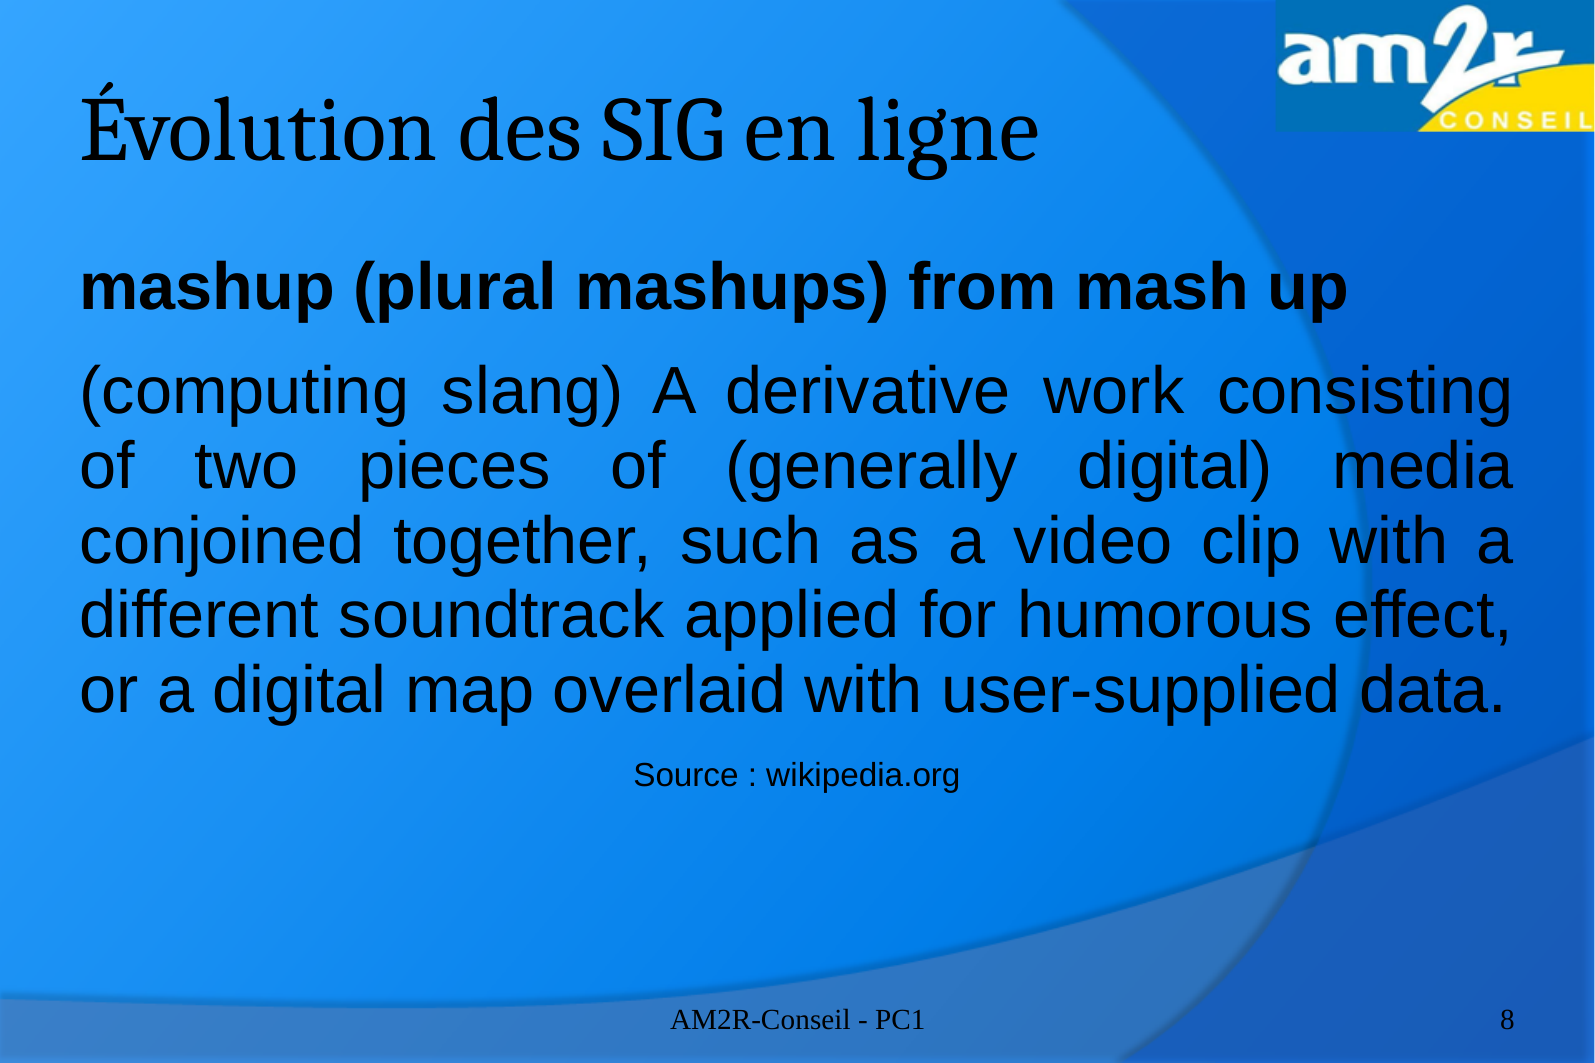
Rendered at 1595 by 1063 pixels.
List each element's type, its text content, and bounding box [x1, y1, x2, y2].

title Évolution des SIG en ligne [79, 42, 1152, 220]
list mashup (plural mashups) from mash up (computing slang) A derivative work consisting of two pieces of (generally digital) media conjoined together, such as a video clip with a different soundtrack applied for humorous effect, or a digital map overlaid with user-supplied data. Source : wikipedia.org [79, 248, 1515, 975]
picture [0, 0, 1595, 1063]
